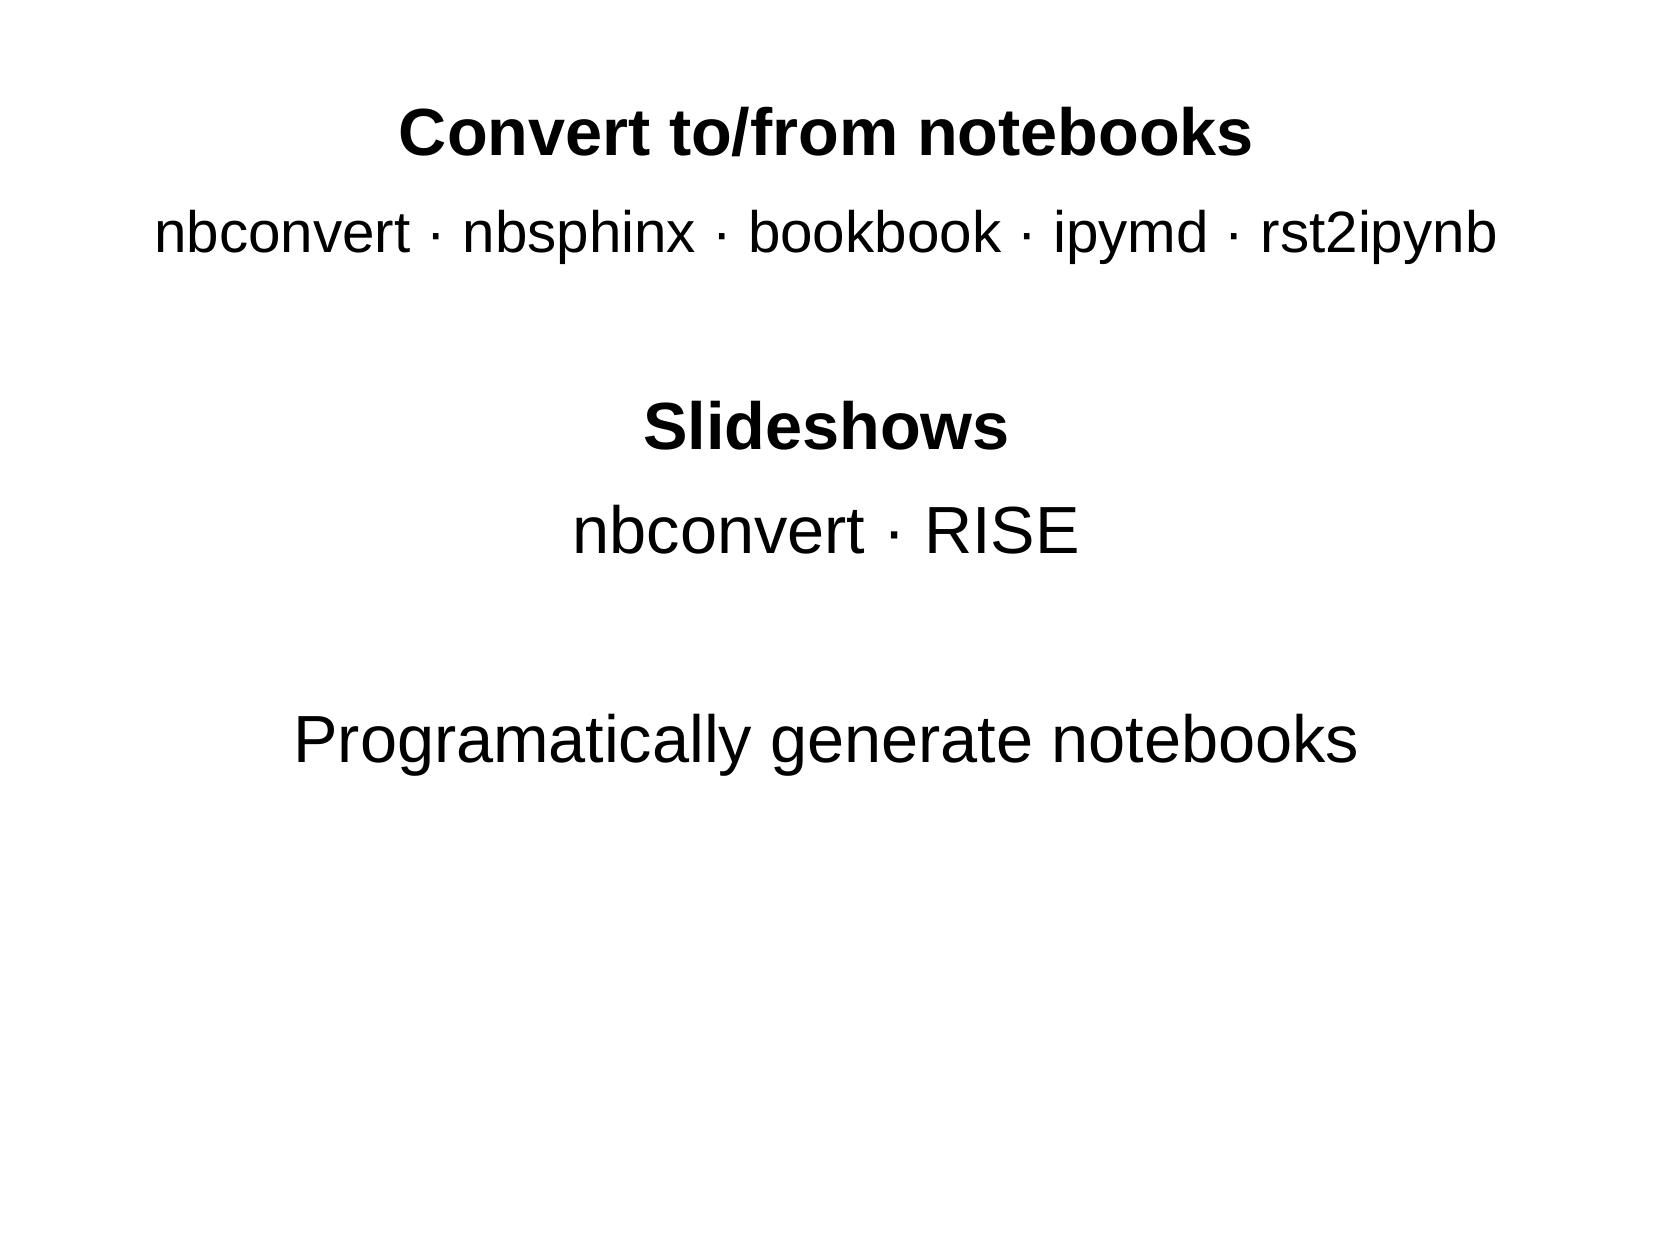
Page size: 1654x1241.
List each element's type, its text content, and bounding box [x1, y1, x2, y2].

list Convert to/from notebooks nbconvert · nbsphinx · bookbook · ipymd · rst2ipynb Slideshows nbconvert · RISE Programatically generate notebooks [82, 95, 1571, 815]
